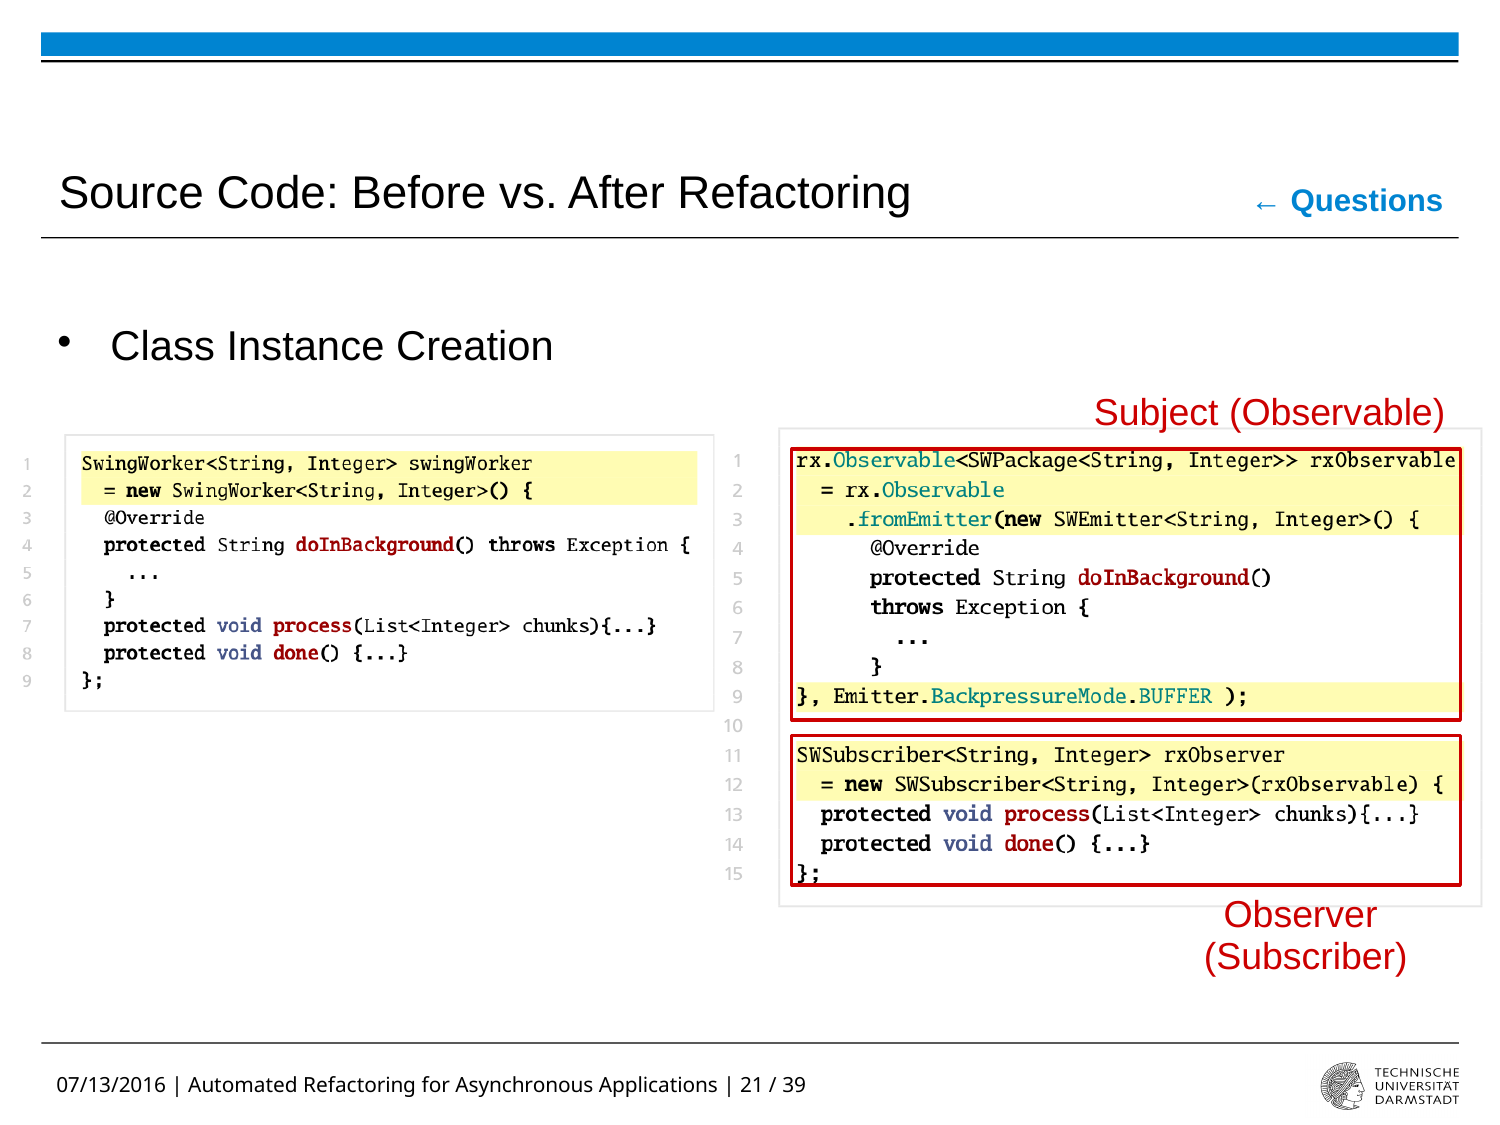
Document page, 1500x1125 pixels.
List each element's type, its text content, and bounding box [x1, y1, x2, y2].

text_box ← Questions [1215, 164, 1444, 218]
text_box Subject (Observable) [1079, 384, 1461, 460]
text_box Class Instance Creation [39, 318, 1390, 392]
text_box Source Code: Before vs. After Refactoring [58, 80, 1149, 218]
picture [9, 419, 719, 729]
text_box Observer (Subscriber) [1189, 886, 1448, 985]
picture [793, 451, 1459, 718]
picture [1305, 1054, 1459, 1118]
picture [720, 423, 1489, 915]
picture [793, 737, 1459, 883]
